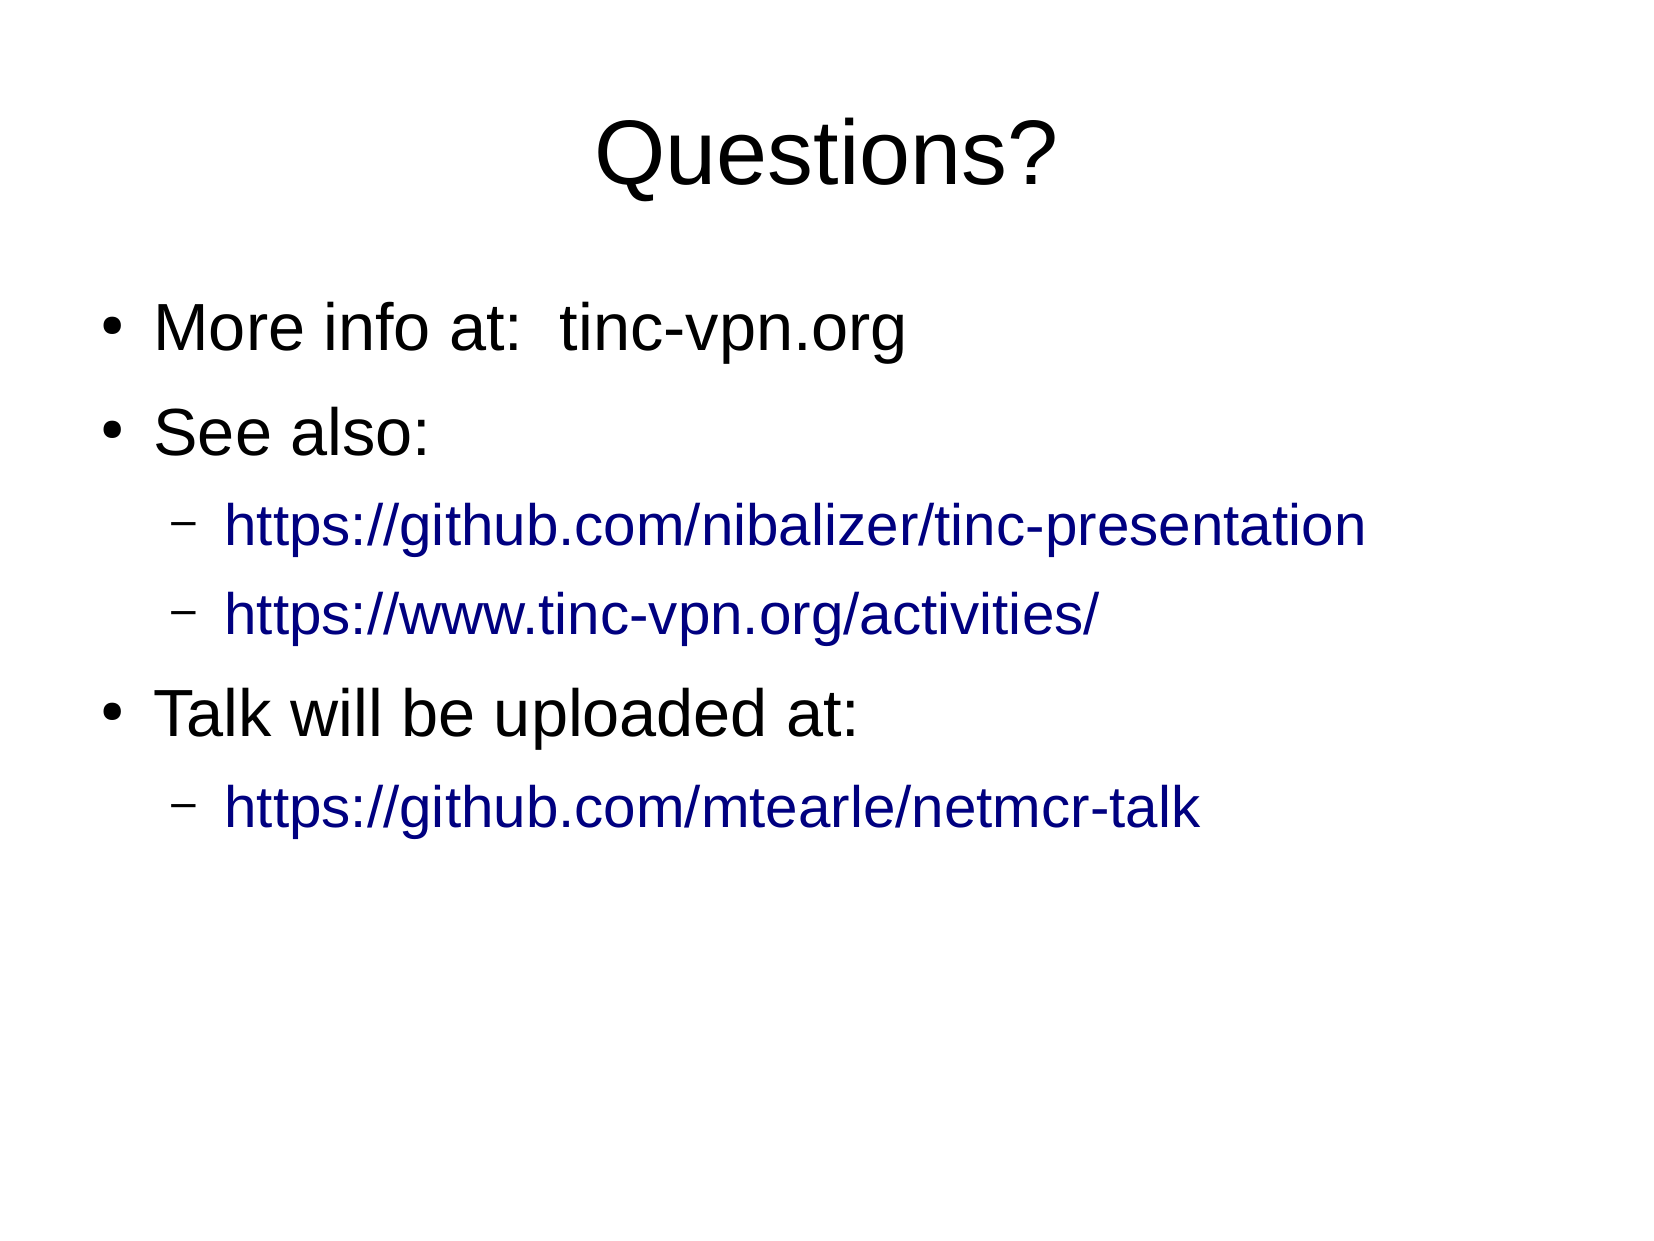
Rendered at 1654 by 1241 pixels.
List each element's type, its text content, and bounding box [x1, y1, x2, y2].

list More info at: tinc-vpn.org See also: https://github.com/nibalizer/tinc-presentation https://www.tinc-vpn.org/activities/ Talk will be uploaded at: https://github.com/mtearle/netmcr-talk [82, 290, 1571, 1010]
title Questions? [82, 49, 1571, 257]
